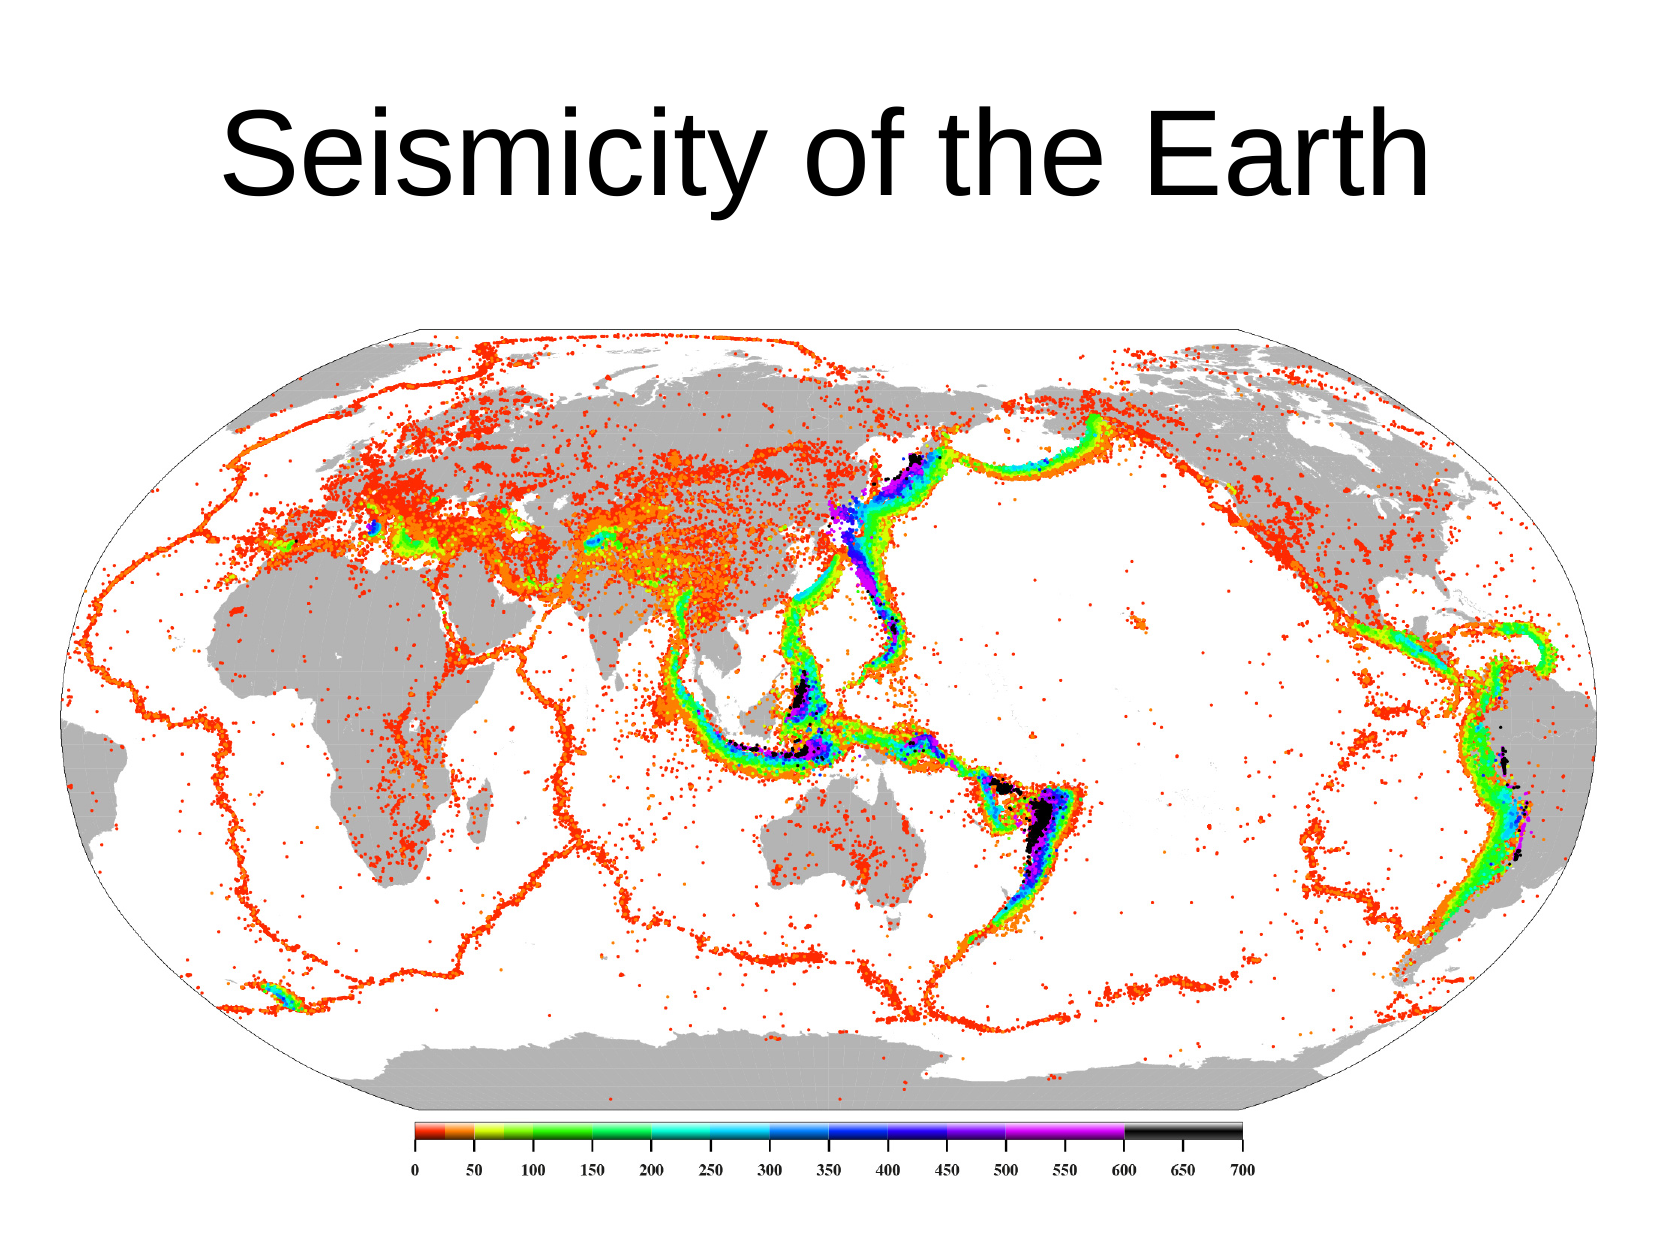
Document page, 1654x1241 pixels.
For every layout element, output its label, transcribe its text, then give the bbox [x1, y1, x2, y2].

picture [60, 329, 1597, 1182]
title Seismicity of the Earth [82, 49, 1571, 257]
